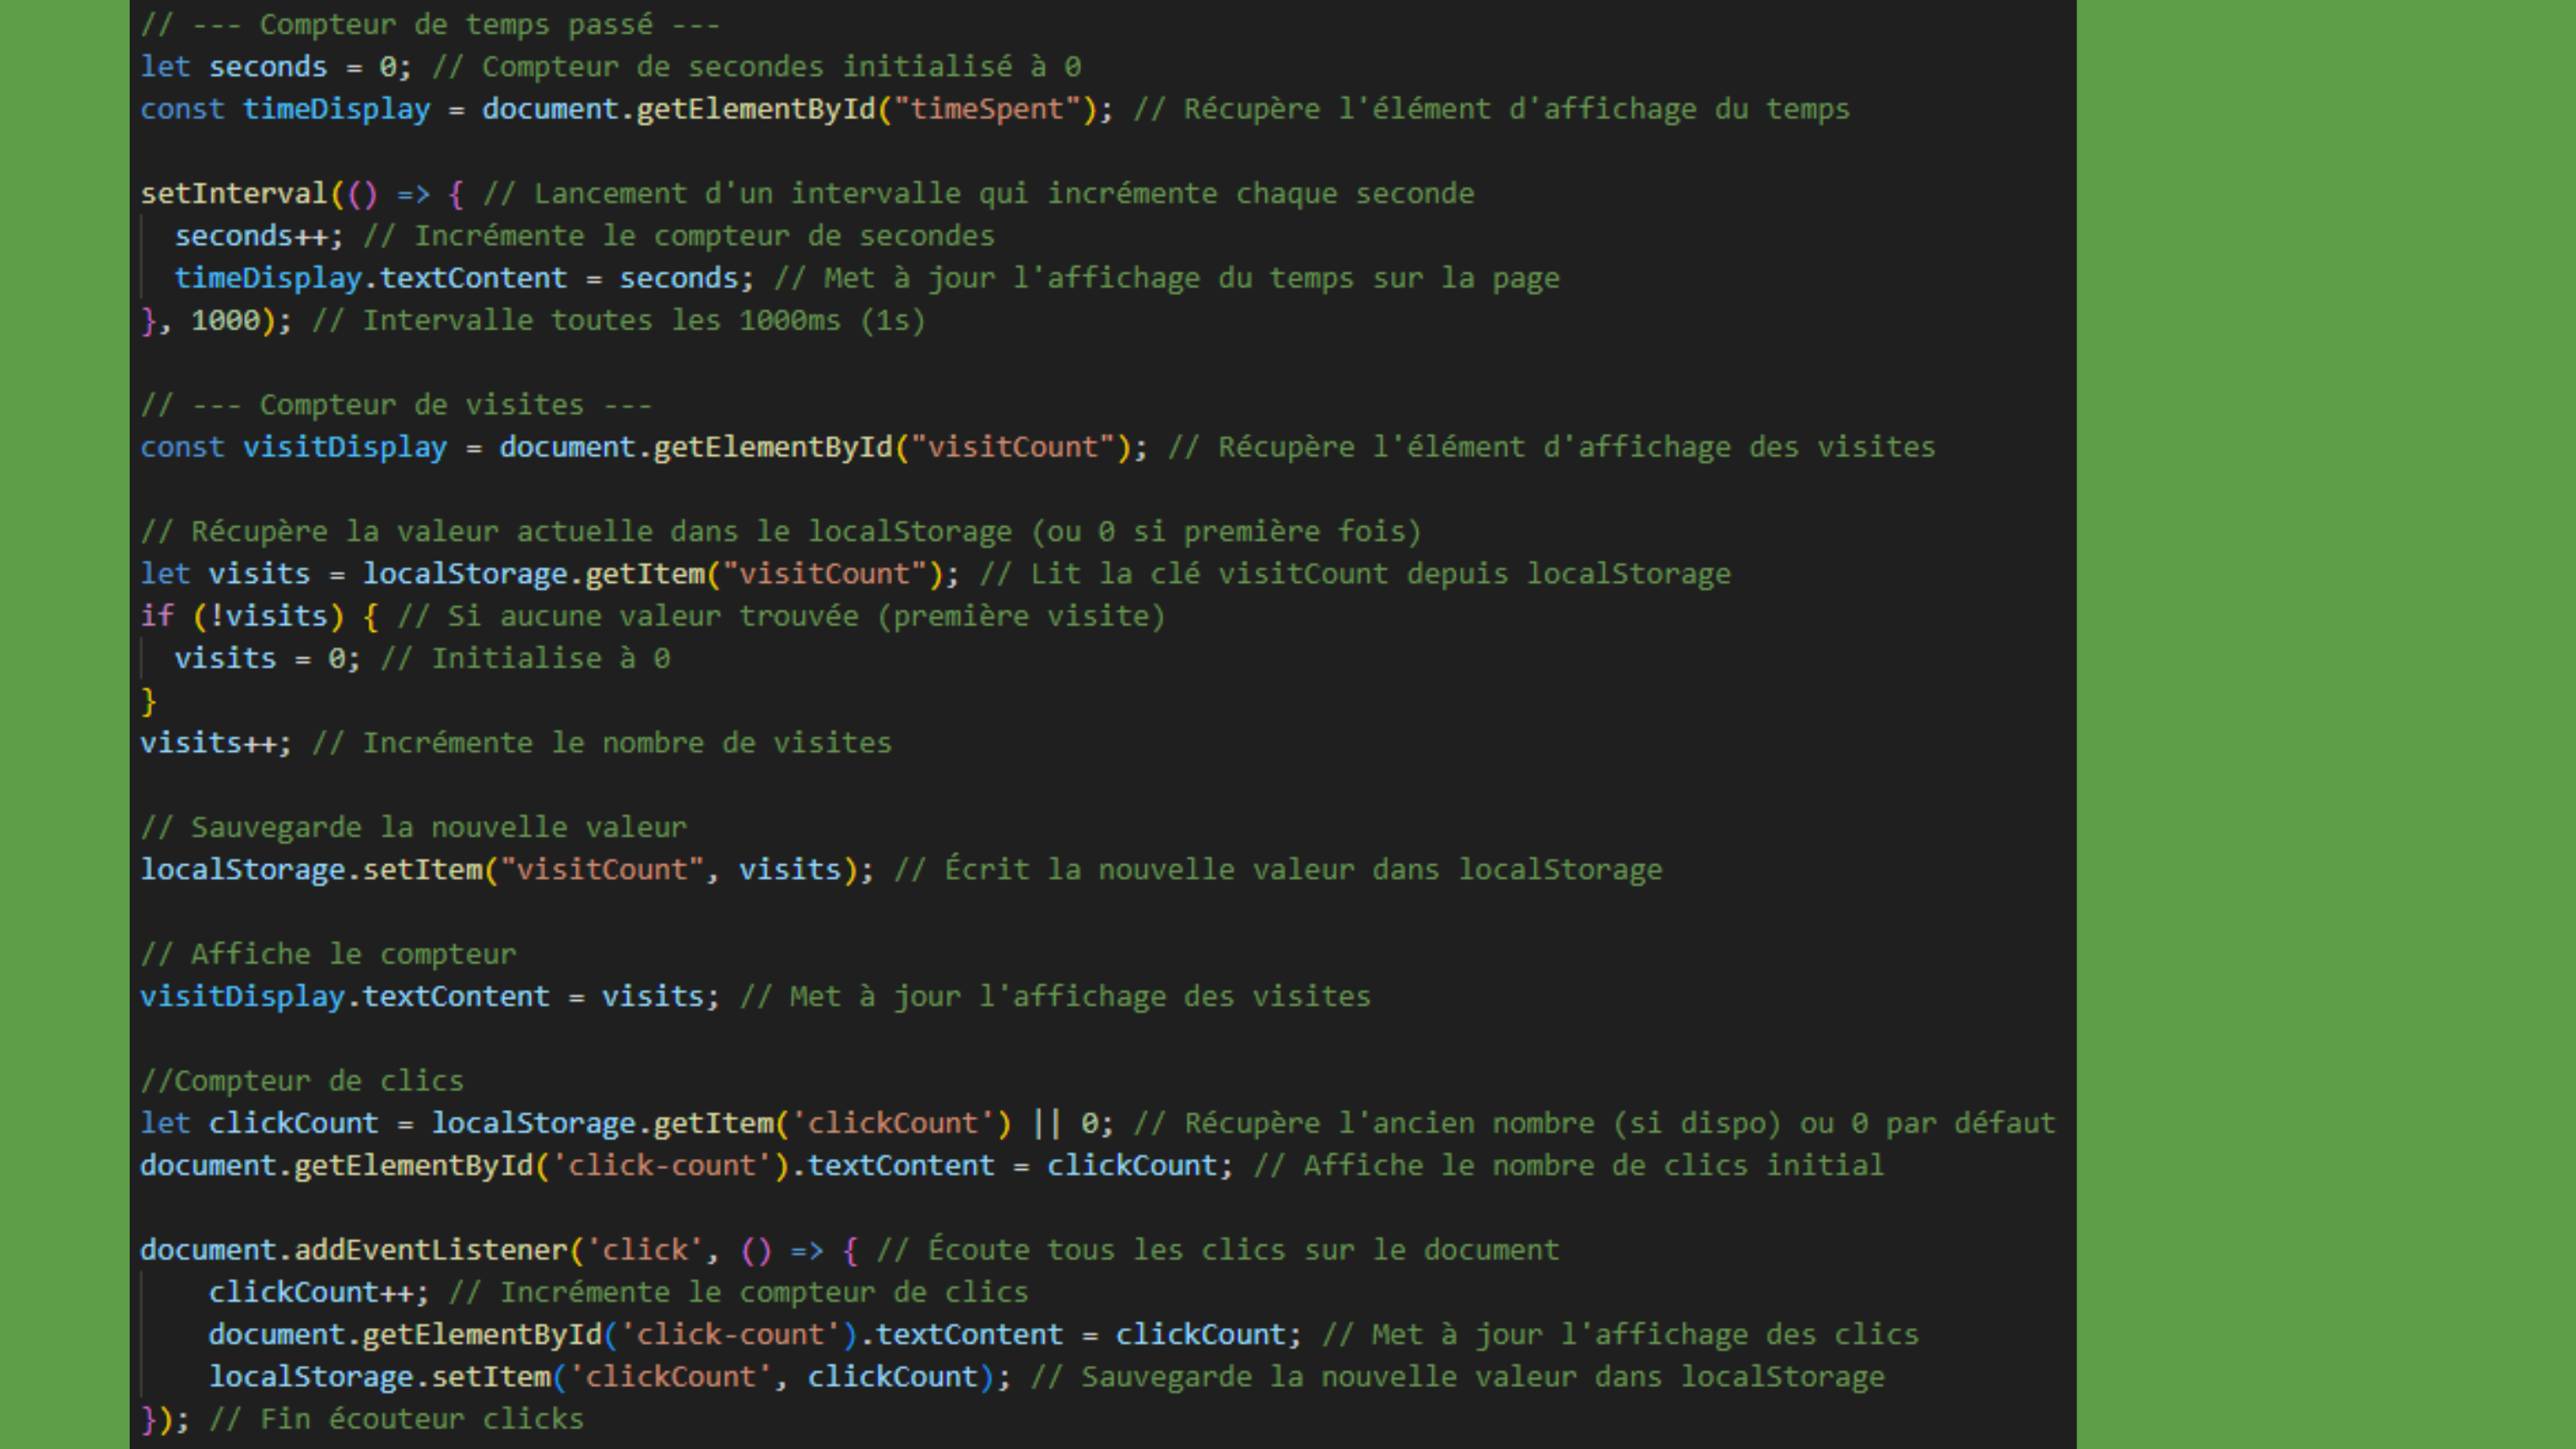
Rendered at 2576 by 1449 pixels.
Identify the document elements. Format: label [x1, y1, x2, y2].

text_box [130, 0, 2077, 1449]
